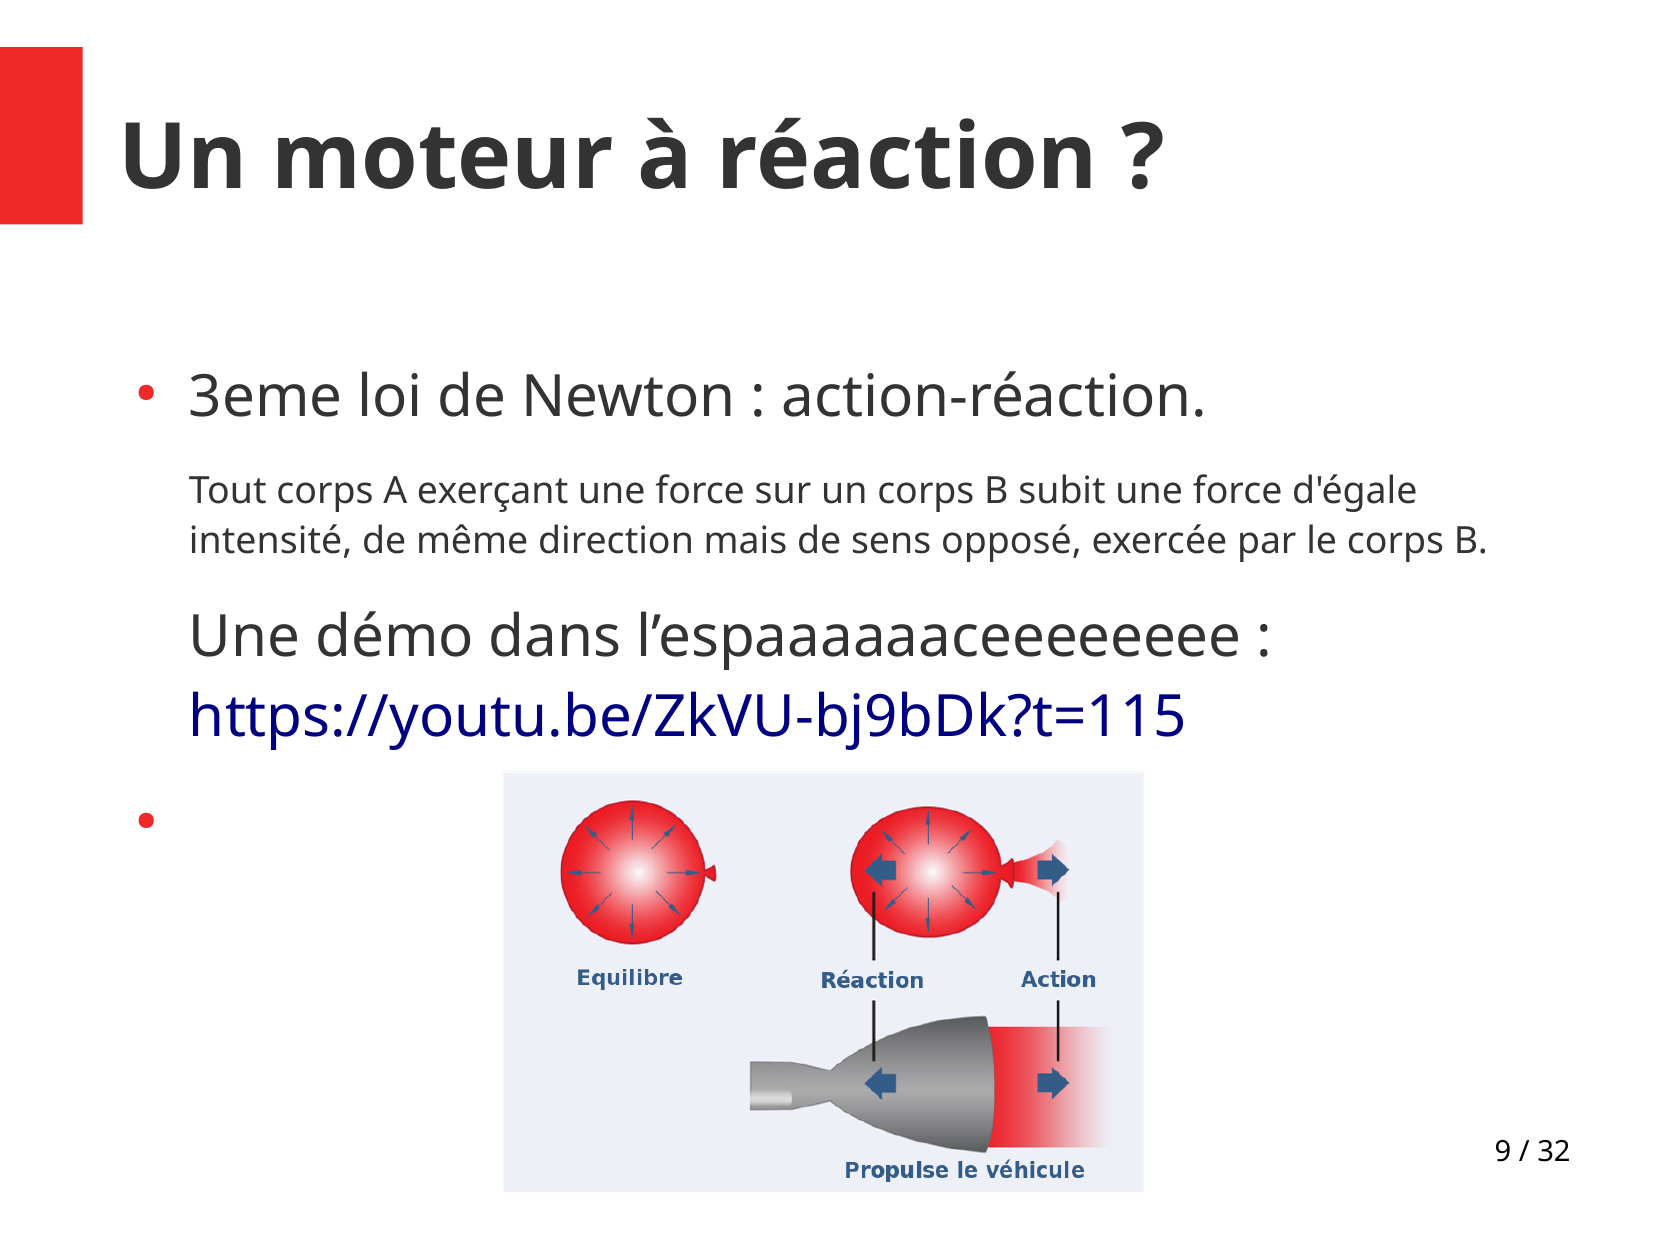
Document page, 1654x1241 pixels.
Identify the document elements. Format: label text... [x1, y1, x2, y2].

title Un moteur à réaction ? [118, 49, 1571, 257]
picture [496, 767, 1146, 1193]
list 3eme loi de Newton : action-réaction. Tout corps A exerçant une force sur un corps B subit une force d'égale intensité, de même direction mais de sens opposé, exercée par le corps B. Une démo dans l’espaaaaaaceeeeeeee : https://youtu.be/ZkVU-bj9bDk?t=115 [118, 354, 1536, 1074]
